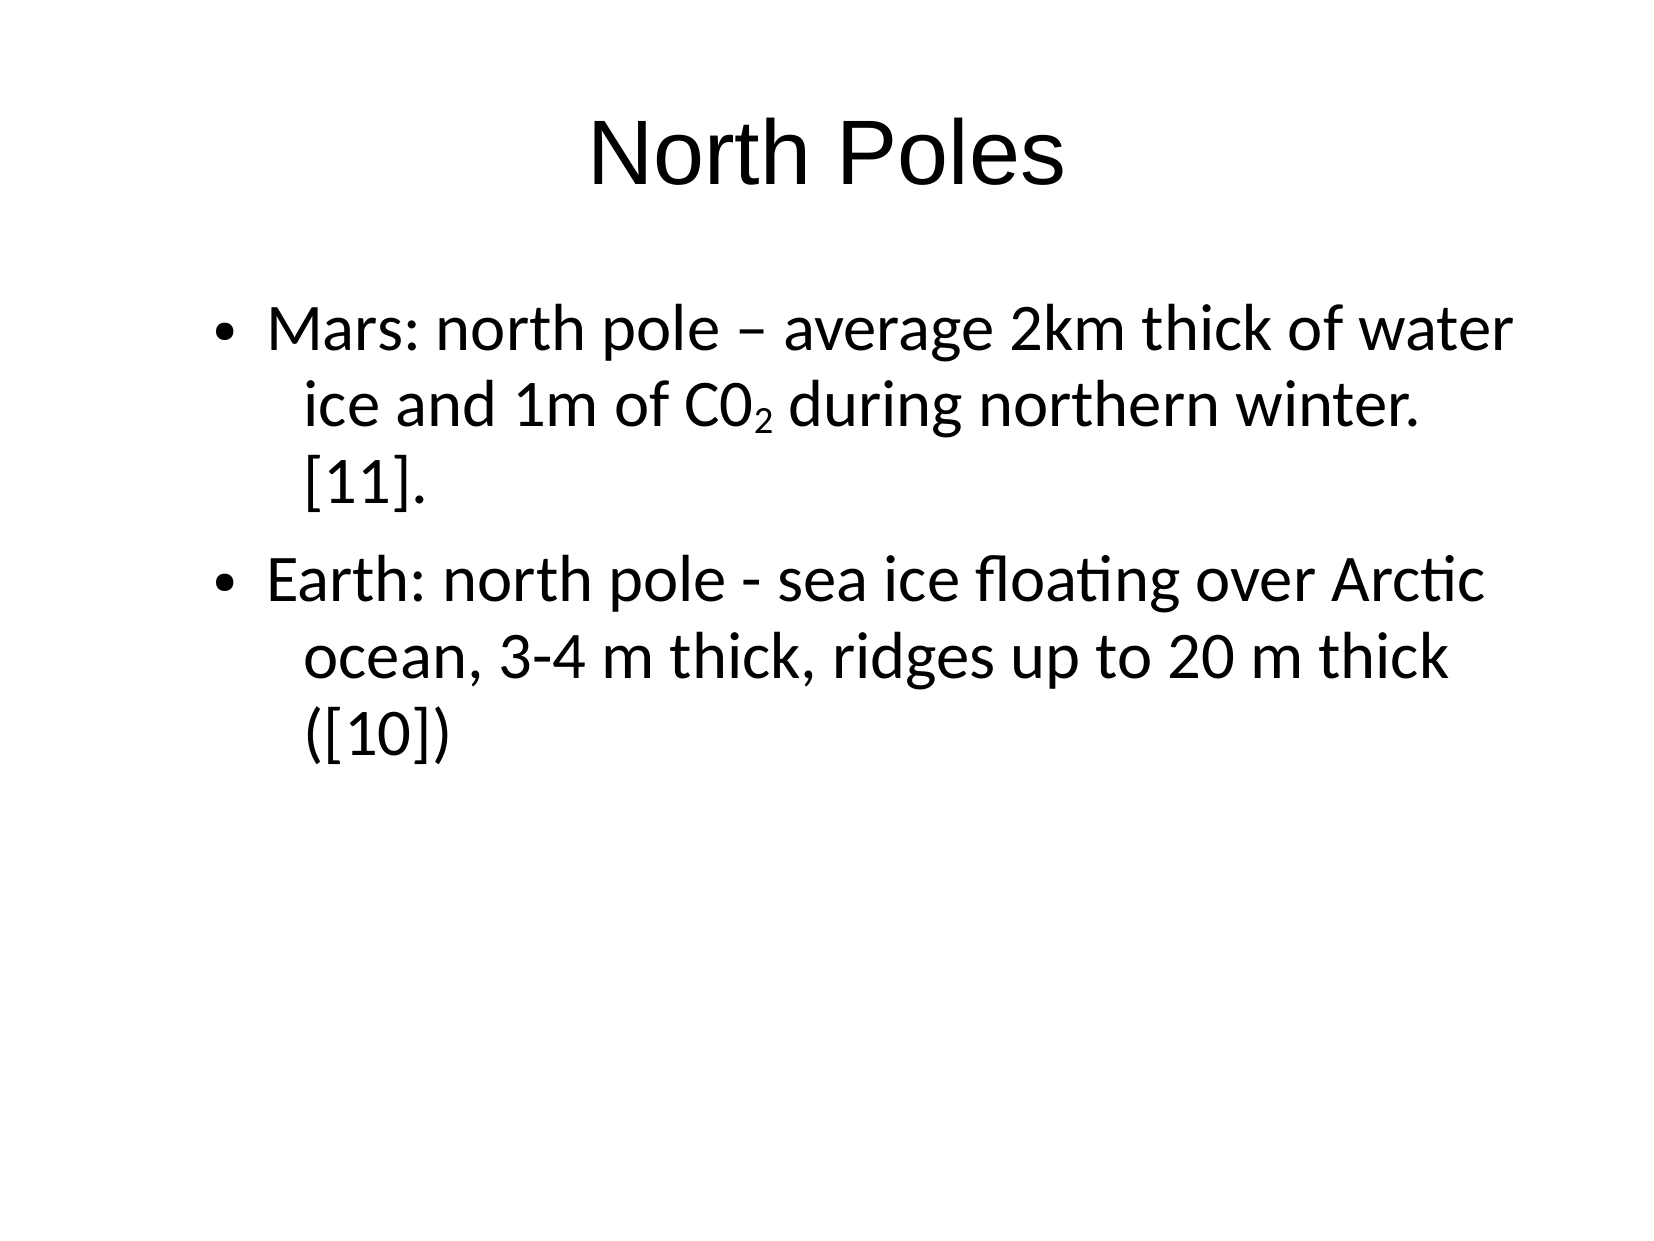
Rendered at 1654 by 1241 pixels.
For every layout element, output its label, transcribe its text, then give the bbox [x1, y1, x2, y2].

list Mars: north pole – average 2km thick of water ice and 1m of C02 during northern winter. [11]. Earth: north pole - sea ice floating over Arctic ocean, 3-4 m thick, ridges up to 20 m thick ([10]) [82, 290, 1538, 1010]
title North Poles [82, 49, 1571, 257]
